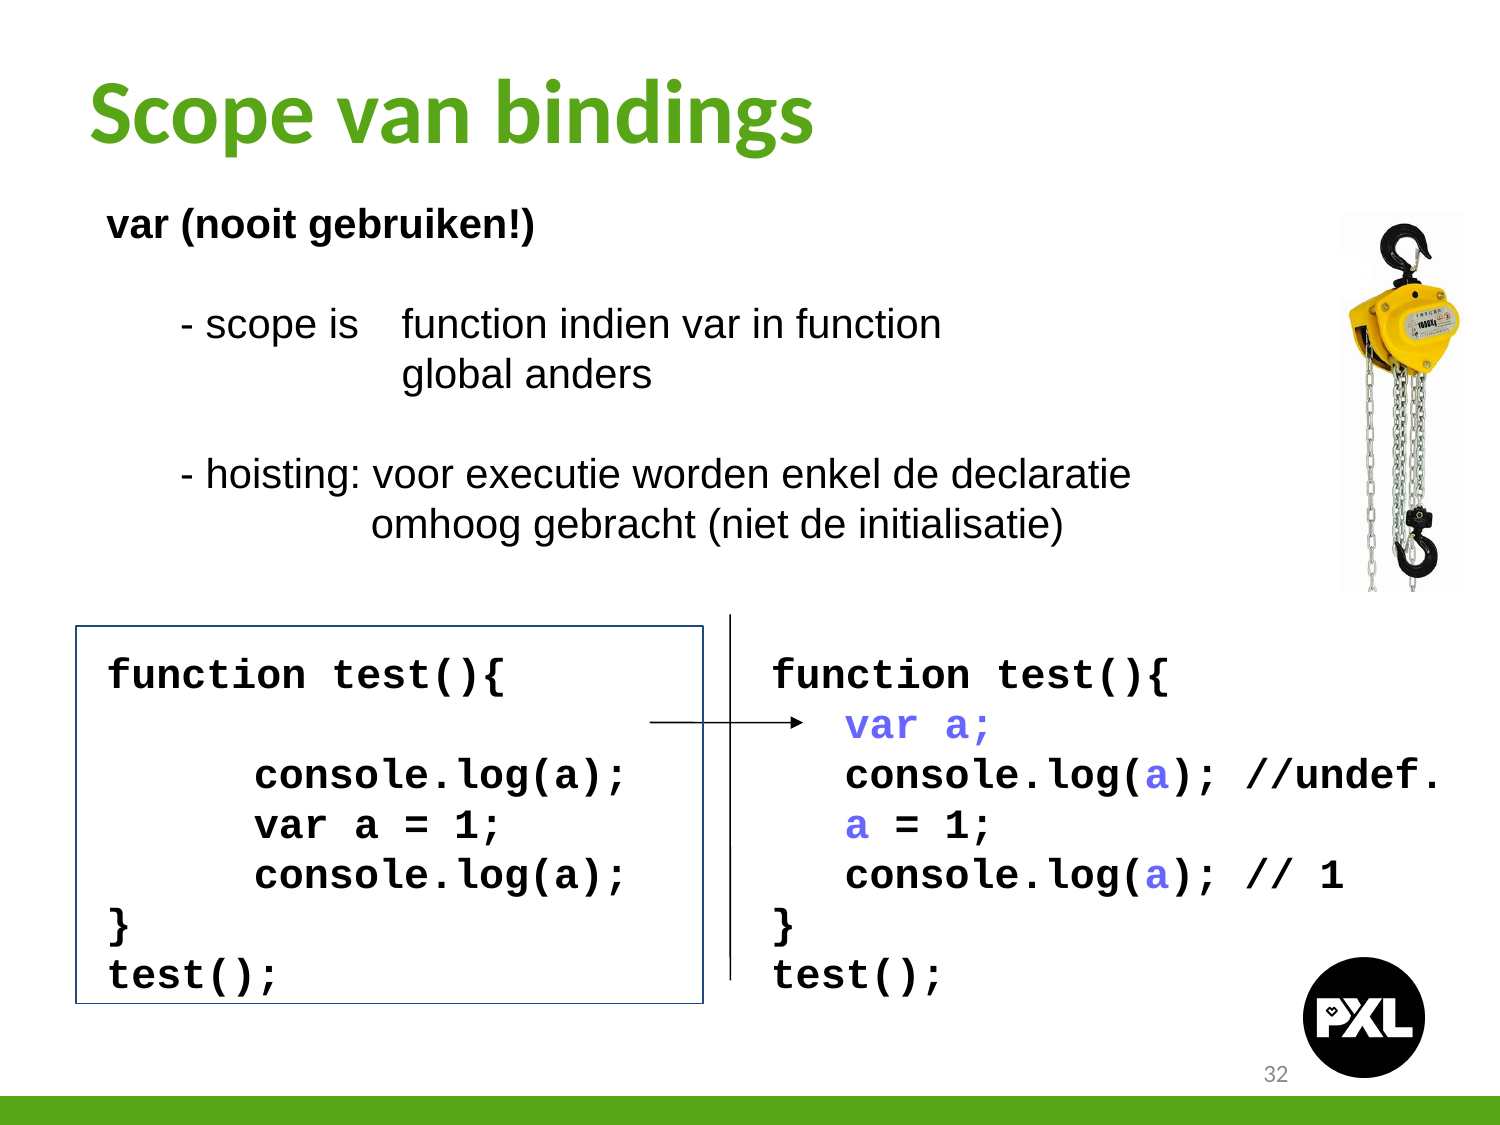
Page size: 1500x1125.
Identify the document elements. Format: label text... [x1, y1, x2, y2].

text_box var (nooit gebruiken!) - scope is function indien var in function global anders - hoisting: voor executie worden enkel de declaratie omhoog gebracht (niet de initialisatie) function test(){ function test(){ var a; console.log(a); console.log(a); //undef. var a = 1; a = 1; console.log(a); console.log(a); // 1 } } test(); test(); [91, 189, 1500, 1125]
text_box Scope van bindings [75, 45, 1425, 233]
picture [1322, 213, 1476, 592]
text_box var (nooit gebruiken!) - scope is function indien var in function global anders - hoisting: voor executie worden enkel de declaratie omhoog gebracht (niet de initialisatie) function test(){ function test(){ var a; console.log(a); console.log(a); //undef. var a = 1; a = 1; console.log(a); console.log(a); // 1 } } test(); test(); [91, 627, 702, 1003]
